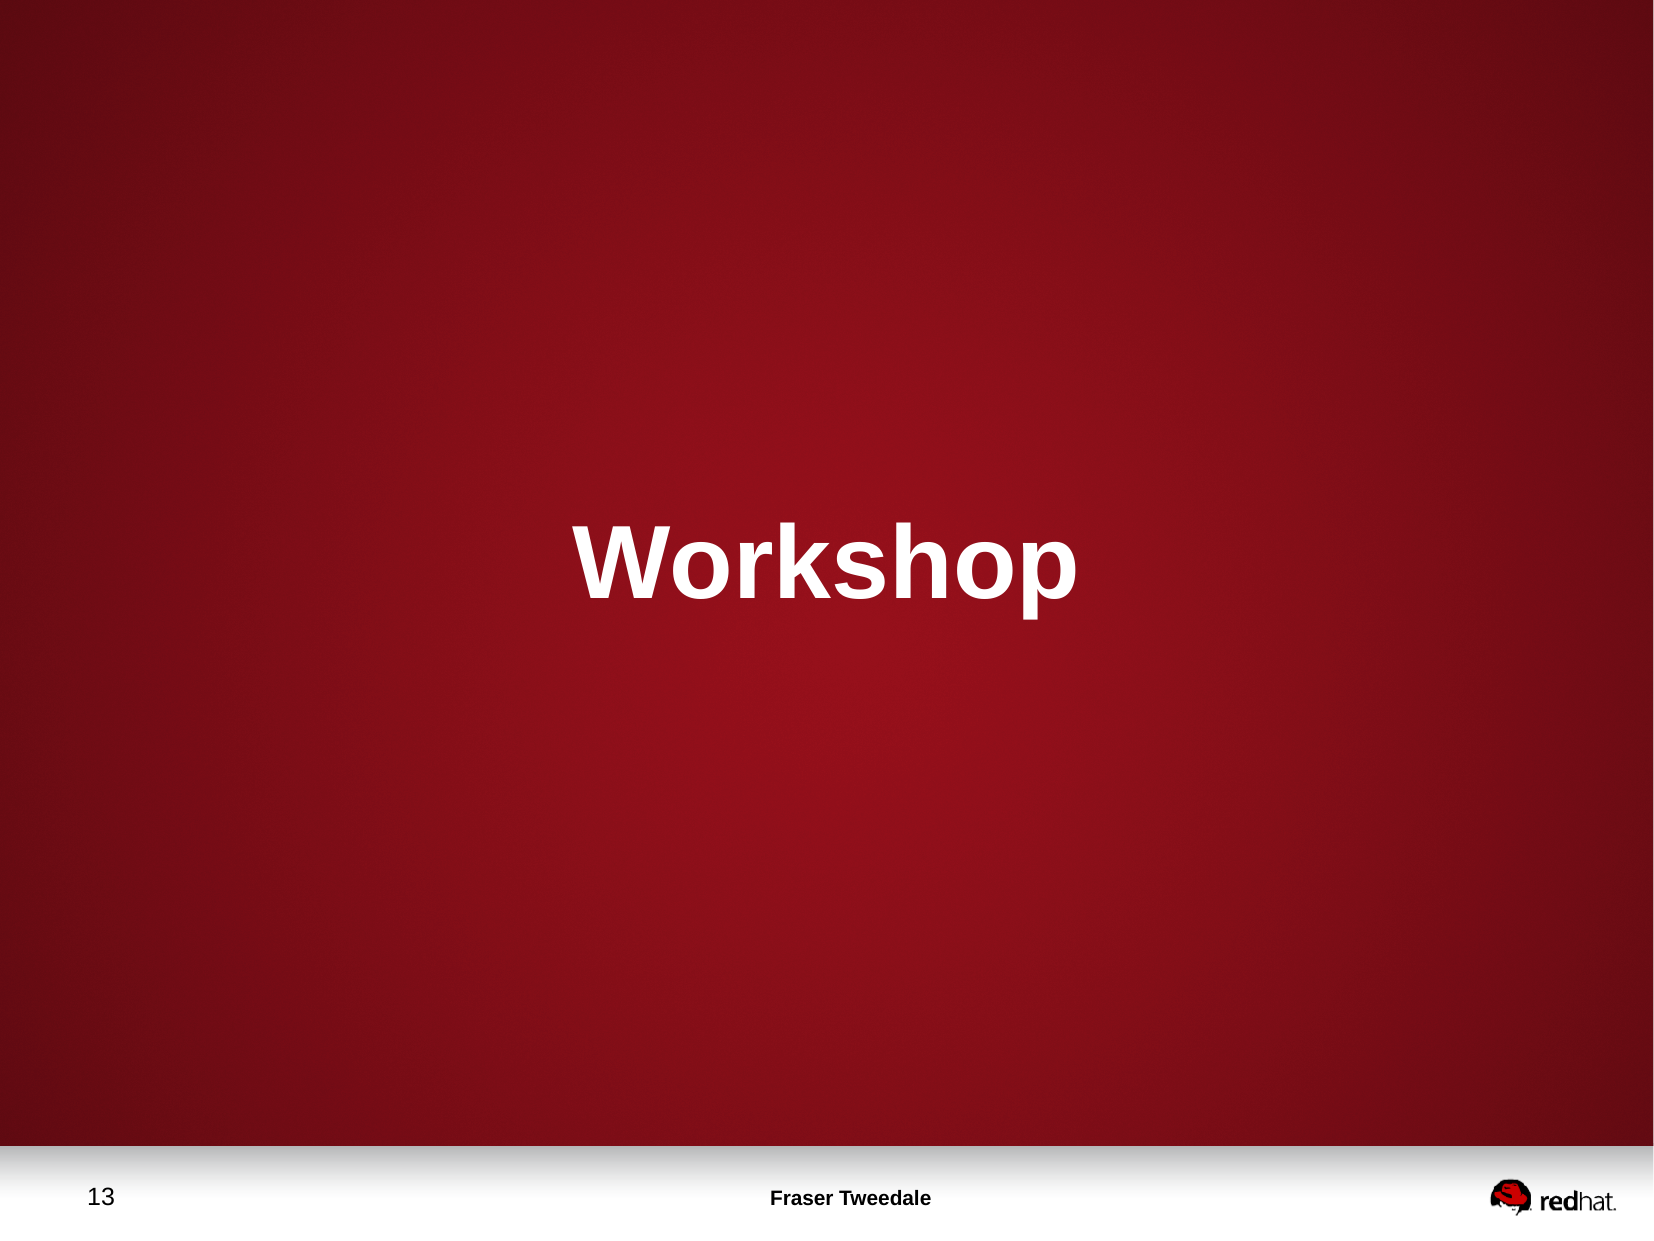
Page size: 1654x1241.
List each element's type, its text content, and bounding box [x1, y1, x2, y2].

title Workshop [82, 262, 1571, 862]
picture [0, 0, 1654, 1241]
